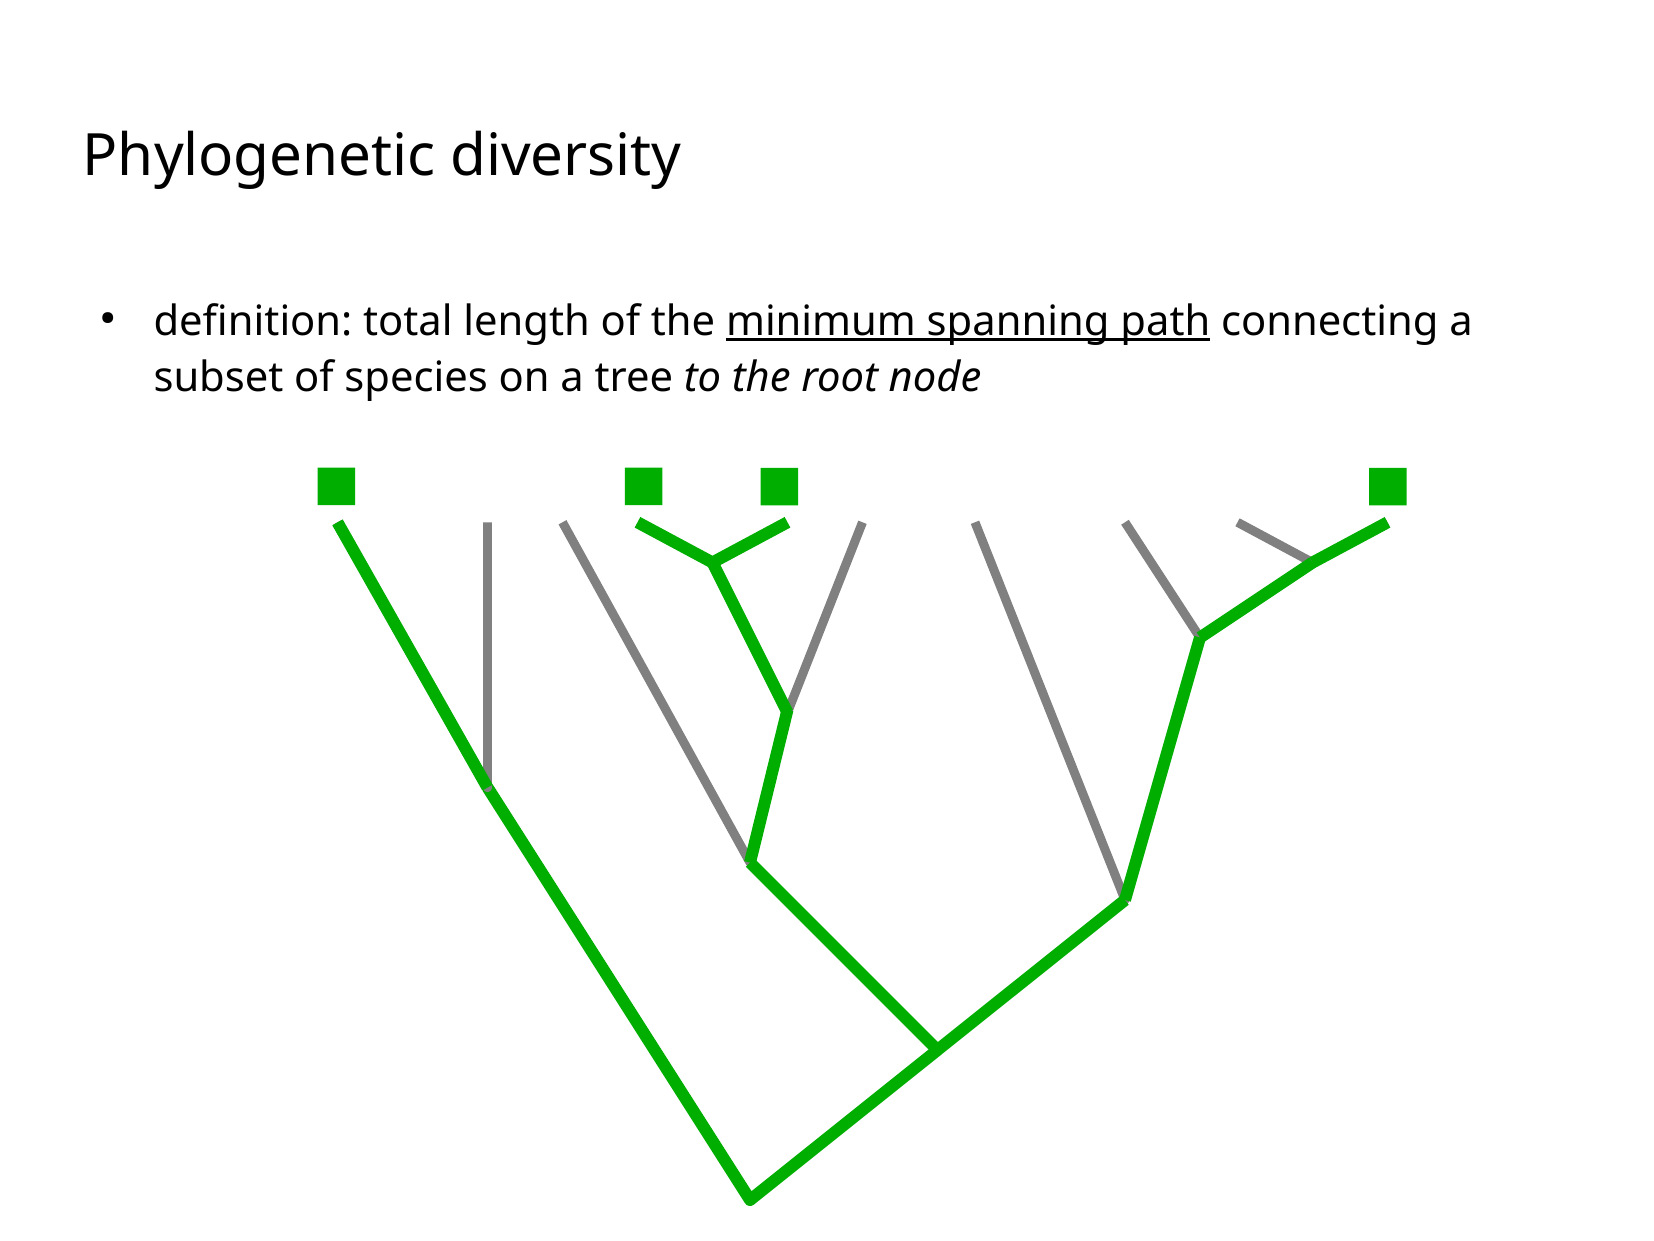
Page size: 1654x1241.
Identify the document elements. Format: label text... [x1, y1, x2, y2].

text_box [317, 467, 356, 506]
title Phylogenetic diversity [82, 56, 1571, 250]
text_box [760, 467, 799, 506]
text_box [1369, 467, 1407, 506]
list definition: total length of the minimum spanning path connecting a subset of species on a tree to the root node [82, 290, 1571, 1109]
text_box [624, 467, 663, 506]
